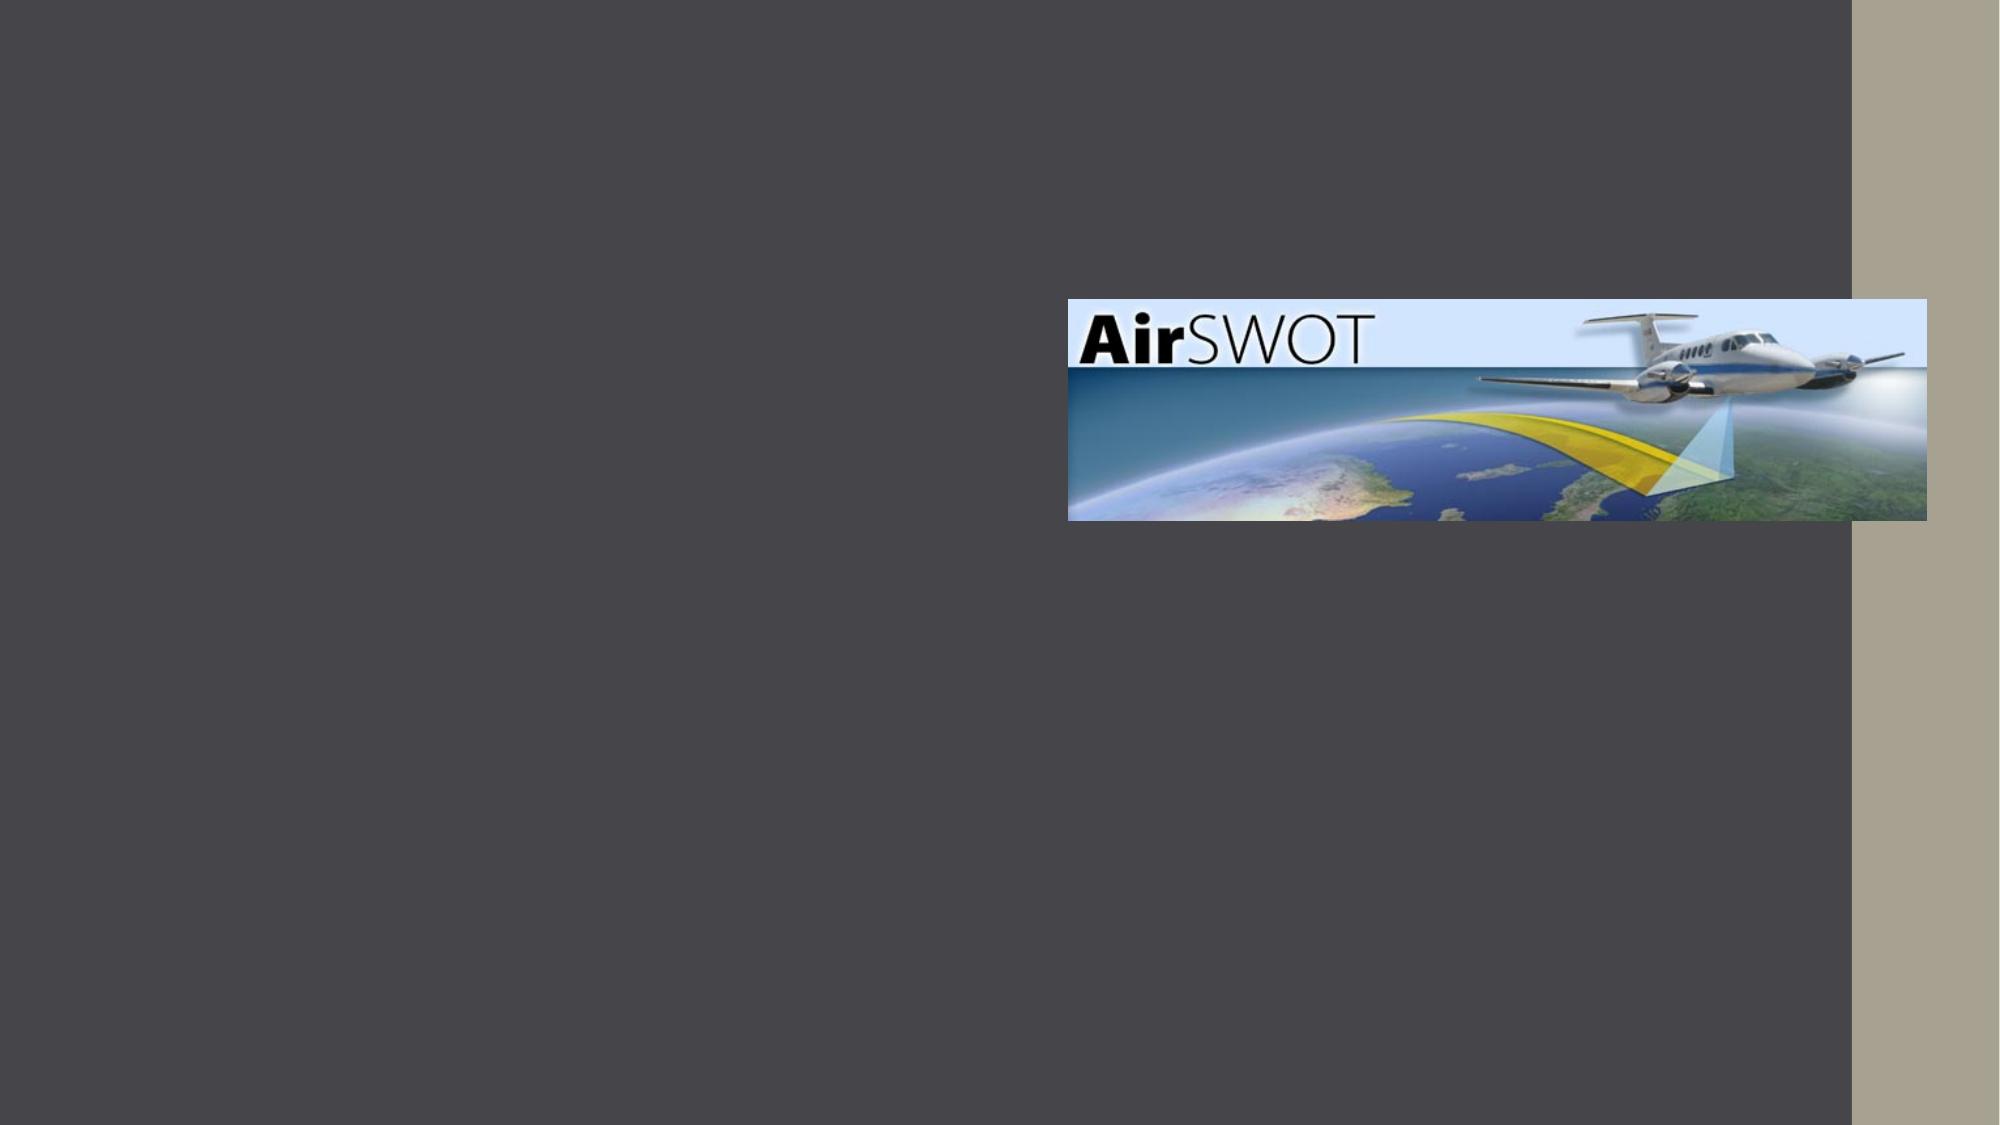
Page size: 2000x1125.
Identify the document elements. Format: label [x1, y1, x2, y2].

picture [1068, 299, 1927, 521]
